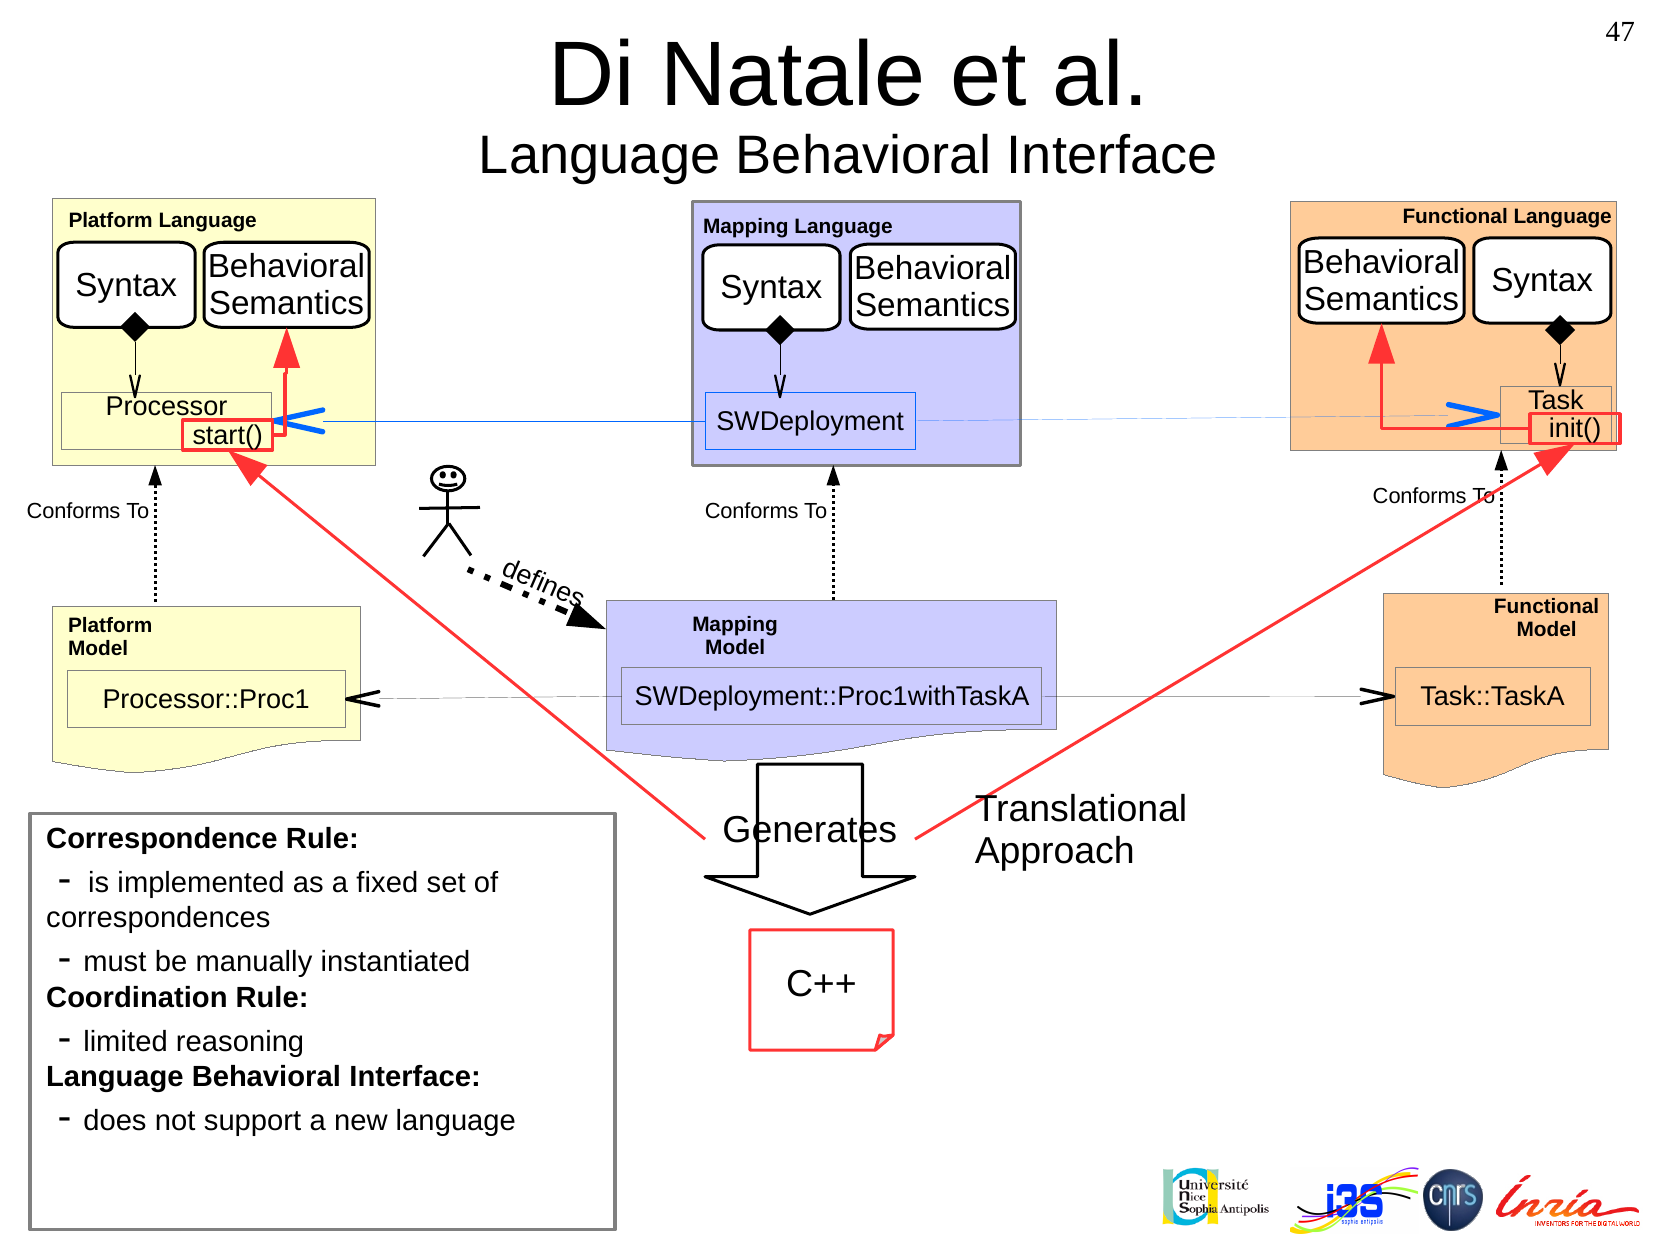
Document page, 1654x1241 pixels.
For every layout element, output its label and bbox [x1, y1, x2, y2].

text_box [1383, 587, 1630, 788]
picture [1137, 1150, 1647, 1241]
text_box [431, 466, 465, 491]
text_box [1290, 197, 1635, 451]
text_box [1357, 476, 1516, 516]
text_box [677, 208, 1021, 466]
text_box [749, 929, 894, 1051]
text_box [606, 600, 1057, 762]
text_box [960, 780, 1216, 921]
text_box [690, 491, 908, 567]
text_box [52, 198, 376, 466]
text_box [757, 824, 767, 830]
text_box [705, 764, 916, 915]
text_box [1459, 476, 1576, 516]
title [105, 0, 1594, 208]
text_box [11, 491, 230, 544]
text_box [30, 813, 616, 1230]
text_box [52, 606, 361, 773]
